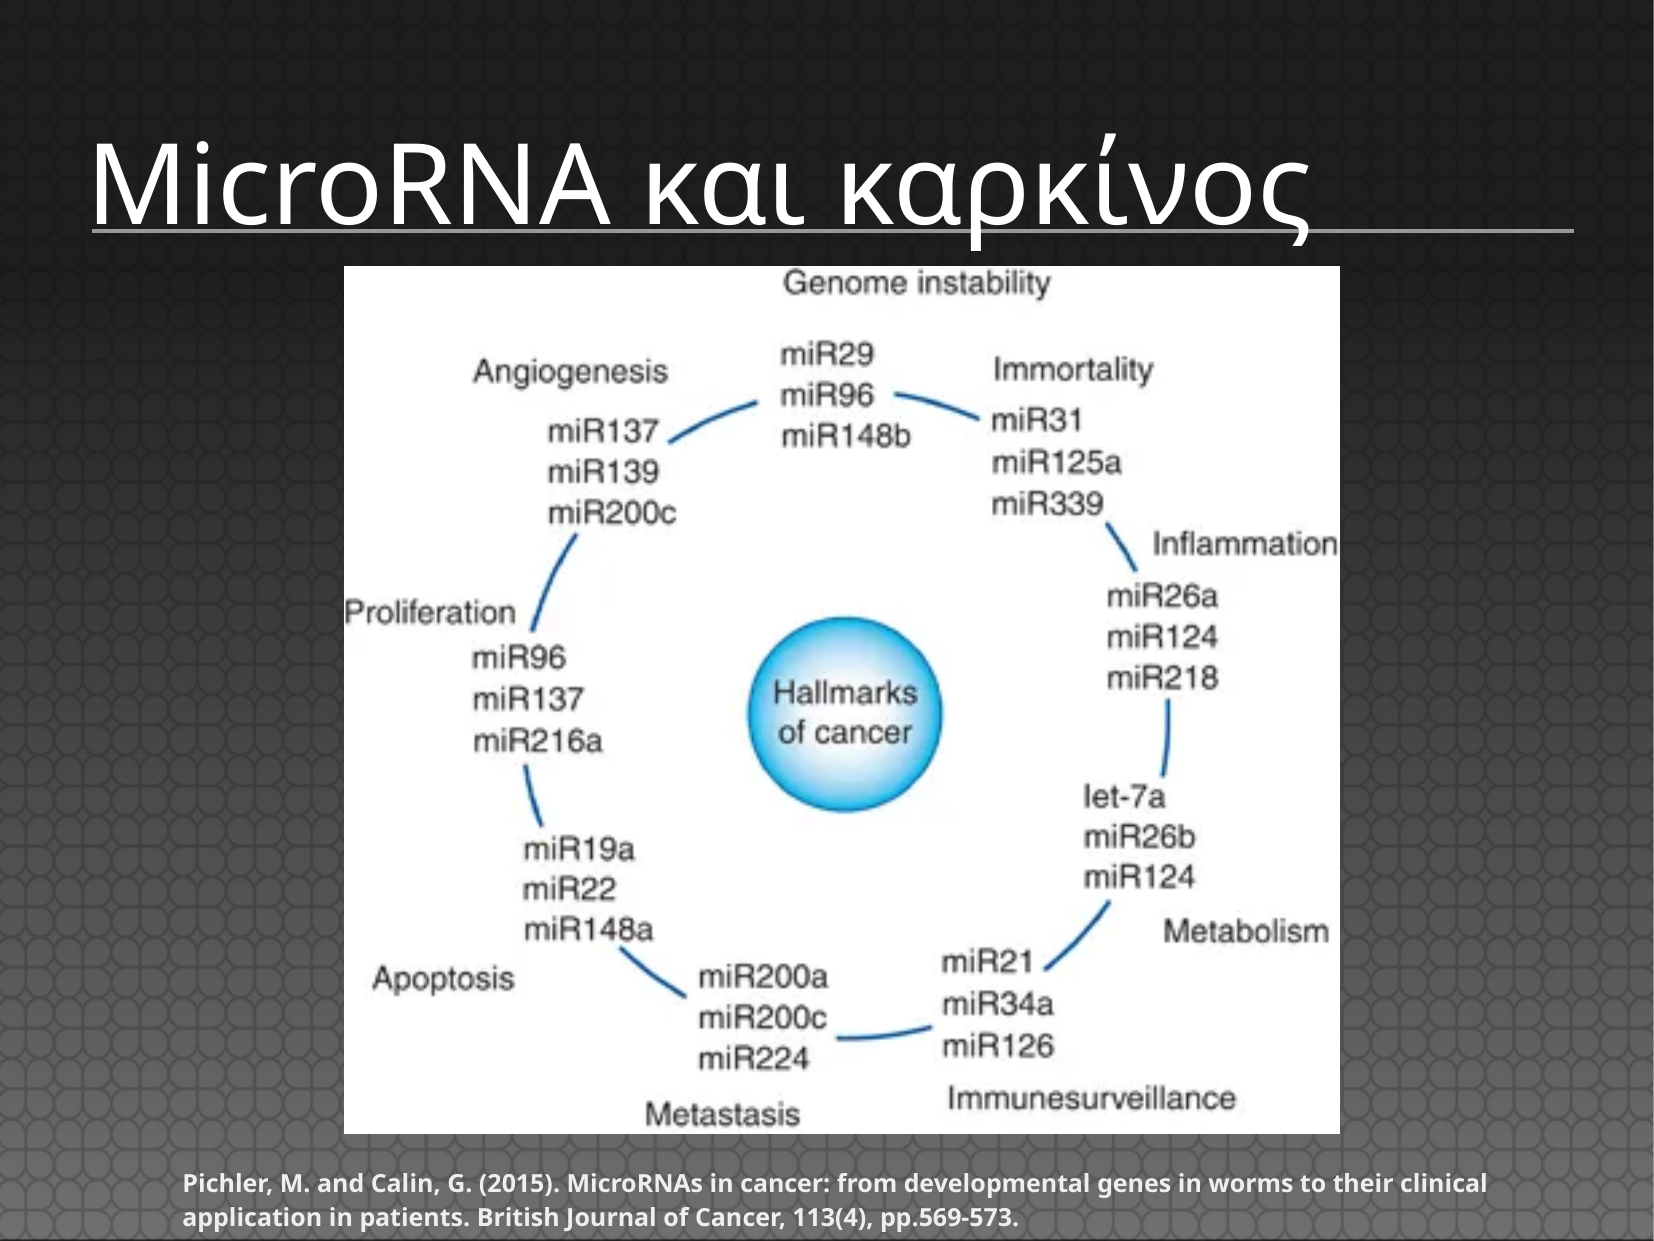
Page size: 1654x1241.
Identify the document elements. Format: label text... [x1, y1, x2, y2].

text_box Pichler, M. and Calin, G. (2015). MicroRNAs in cancer: from developmental genes in worms to their clinical application in patients. British Journal of Cancer, 113(4), pp.569-573. [167, 1158, 1542, 1241]
title MicroRNA και καρκίνος [86, 112, 1576, 249]
picture [0, 0, 1654, 1241]
